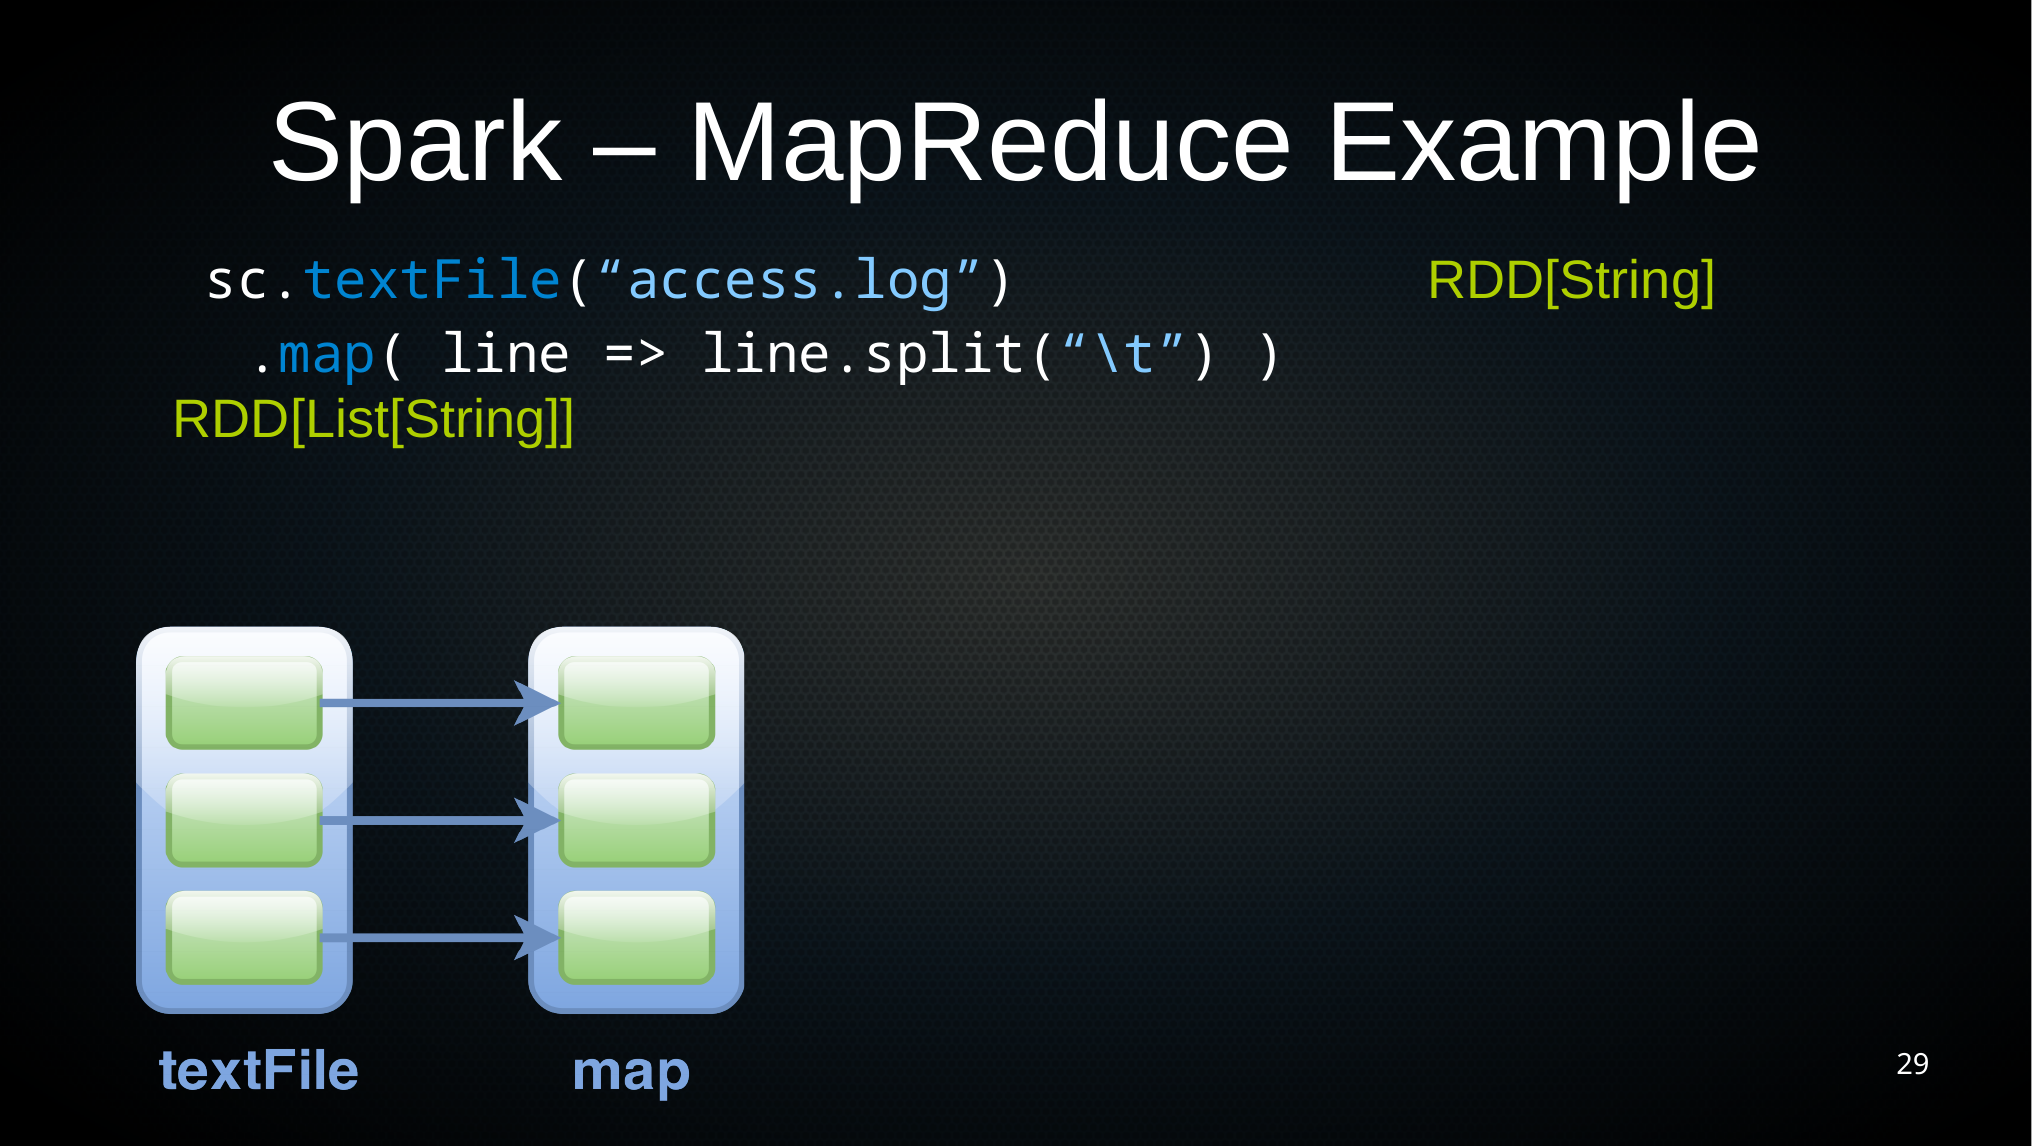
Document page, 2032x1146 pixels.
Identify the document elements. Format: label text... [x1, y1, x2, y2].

picture [0, 0, 2032, 1146]
title Spark – MapReduce Example [101, 45, 1930, 237]
list sc.textFile(“access.log”) RDD[String] .map( line => line.split(“\t”) ) RDD[List[String]] [101, 240, 1890, 906]
